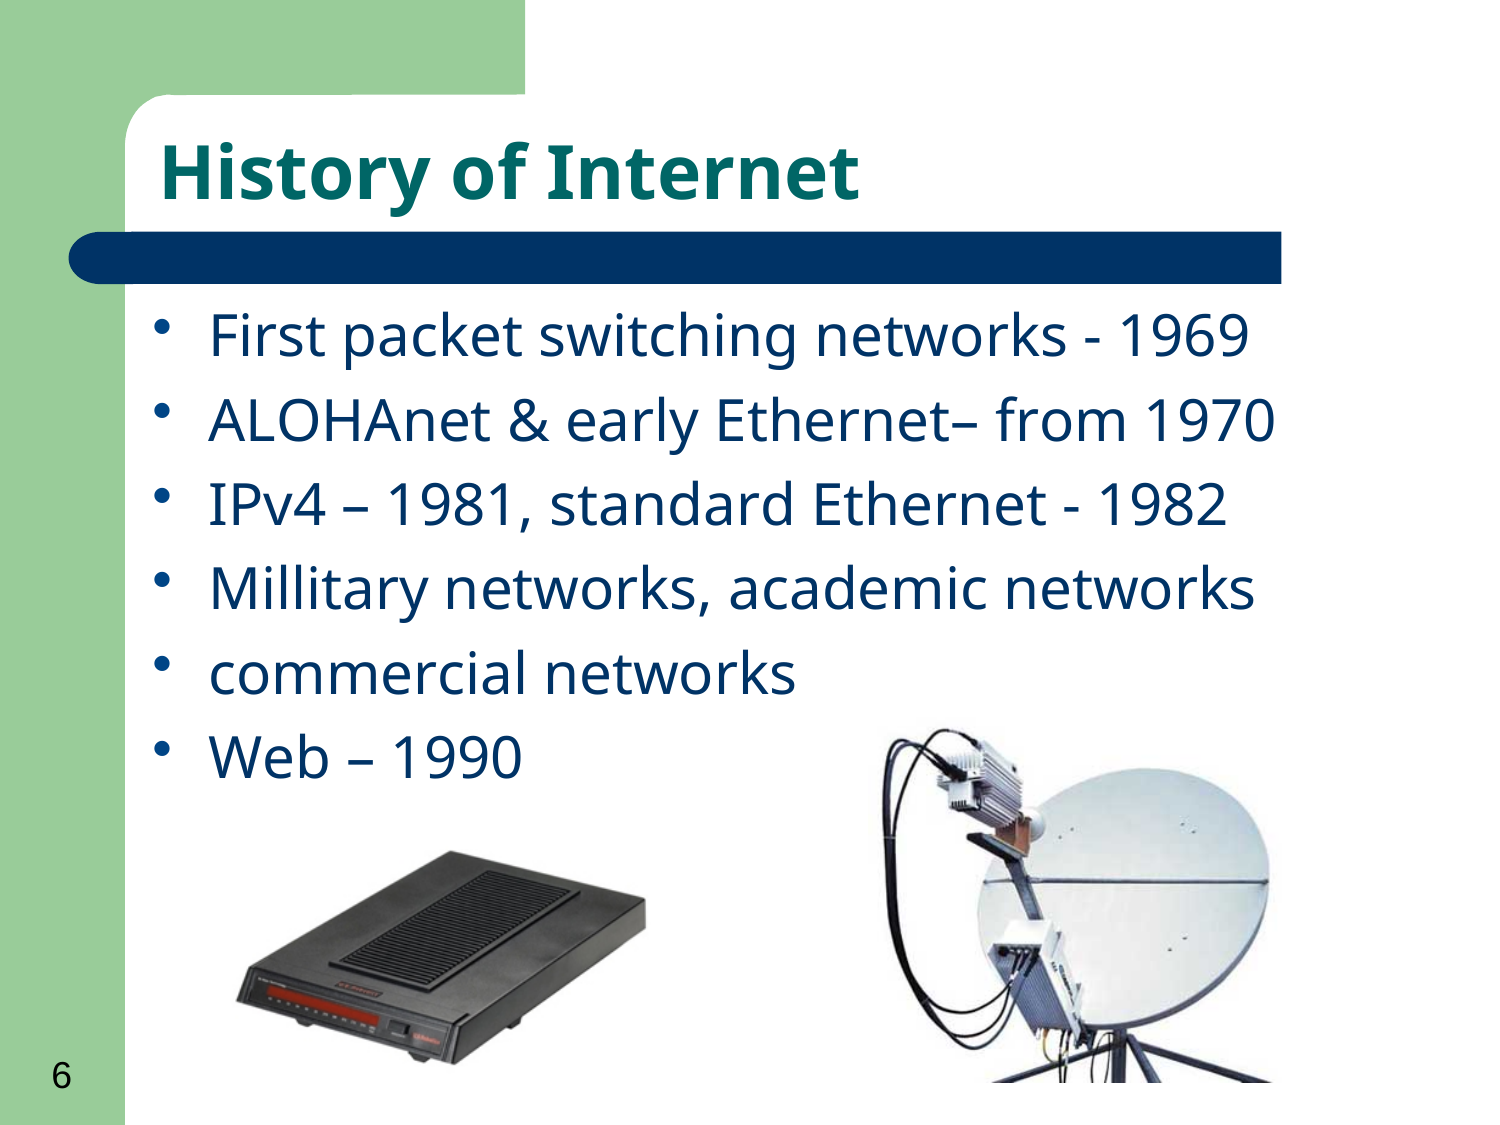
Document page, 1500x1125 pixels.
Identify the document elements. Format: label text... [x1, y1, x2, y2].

list First packet switching networks - 1969 ALOHAnet & early Ethernet– from 1970 IPv4 – 1981, standard Ethernet - 1982 Millitary networks, academic networks commercial networks Web – 1990 [137, 290, 1400, 1107]
picture [868, 717, 1282, 1083]
picture [230, 823, 656, 1077]
title History of Internet [143, 109, 1427, 224]
